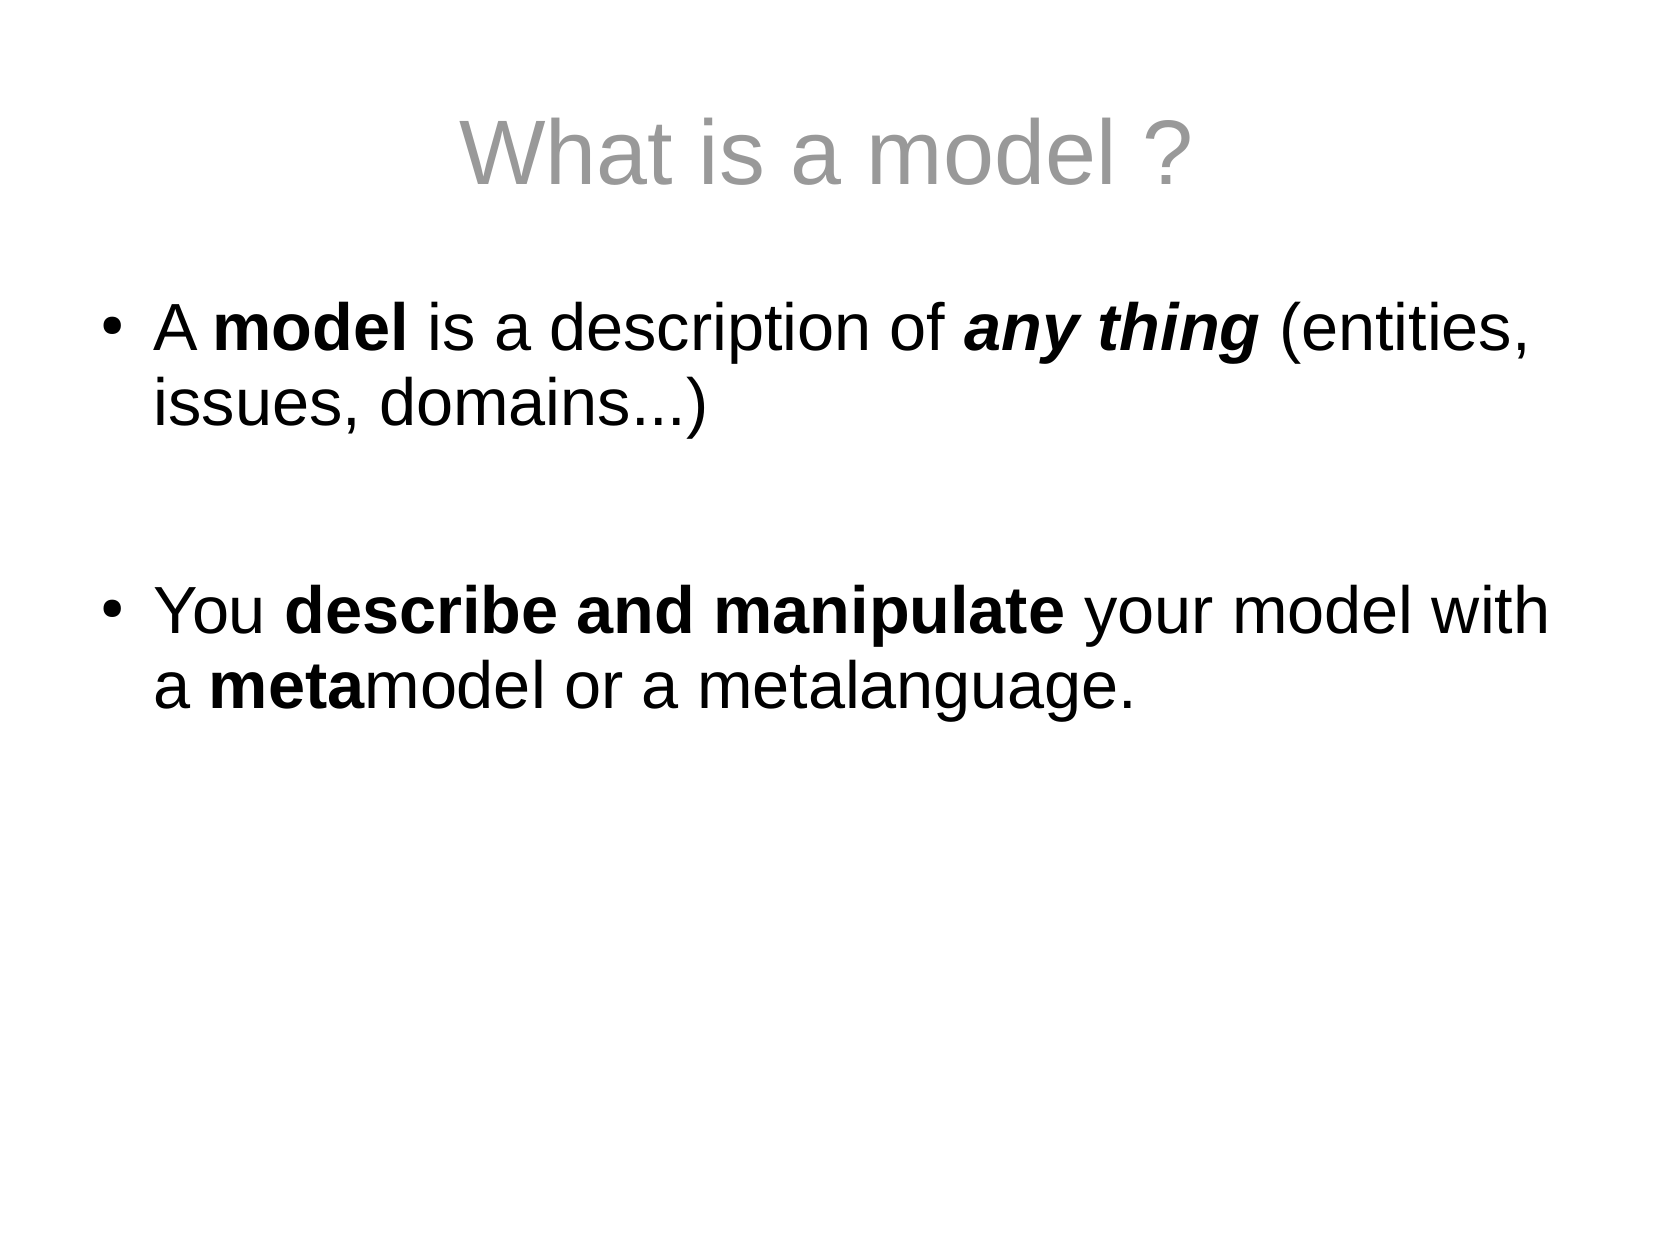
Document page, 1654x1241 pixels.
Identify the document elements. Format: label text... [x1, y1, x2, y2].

title What is a model ? [82, 49, 1571, 257]
list A model is a description of any thing (entities, issues, domains...) You describe and manipulate your model with a metamodel or a metalanguage. [82, 290, 1571, 1109]
